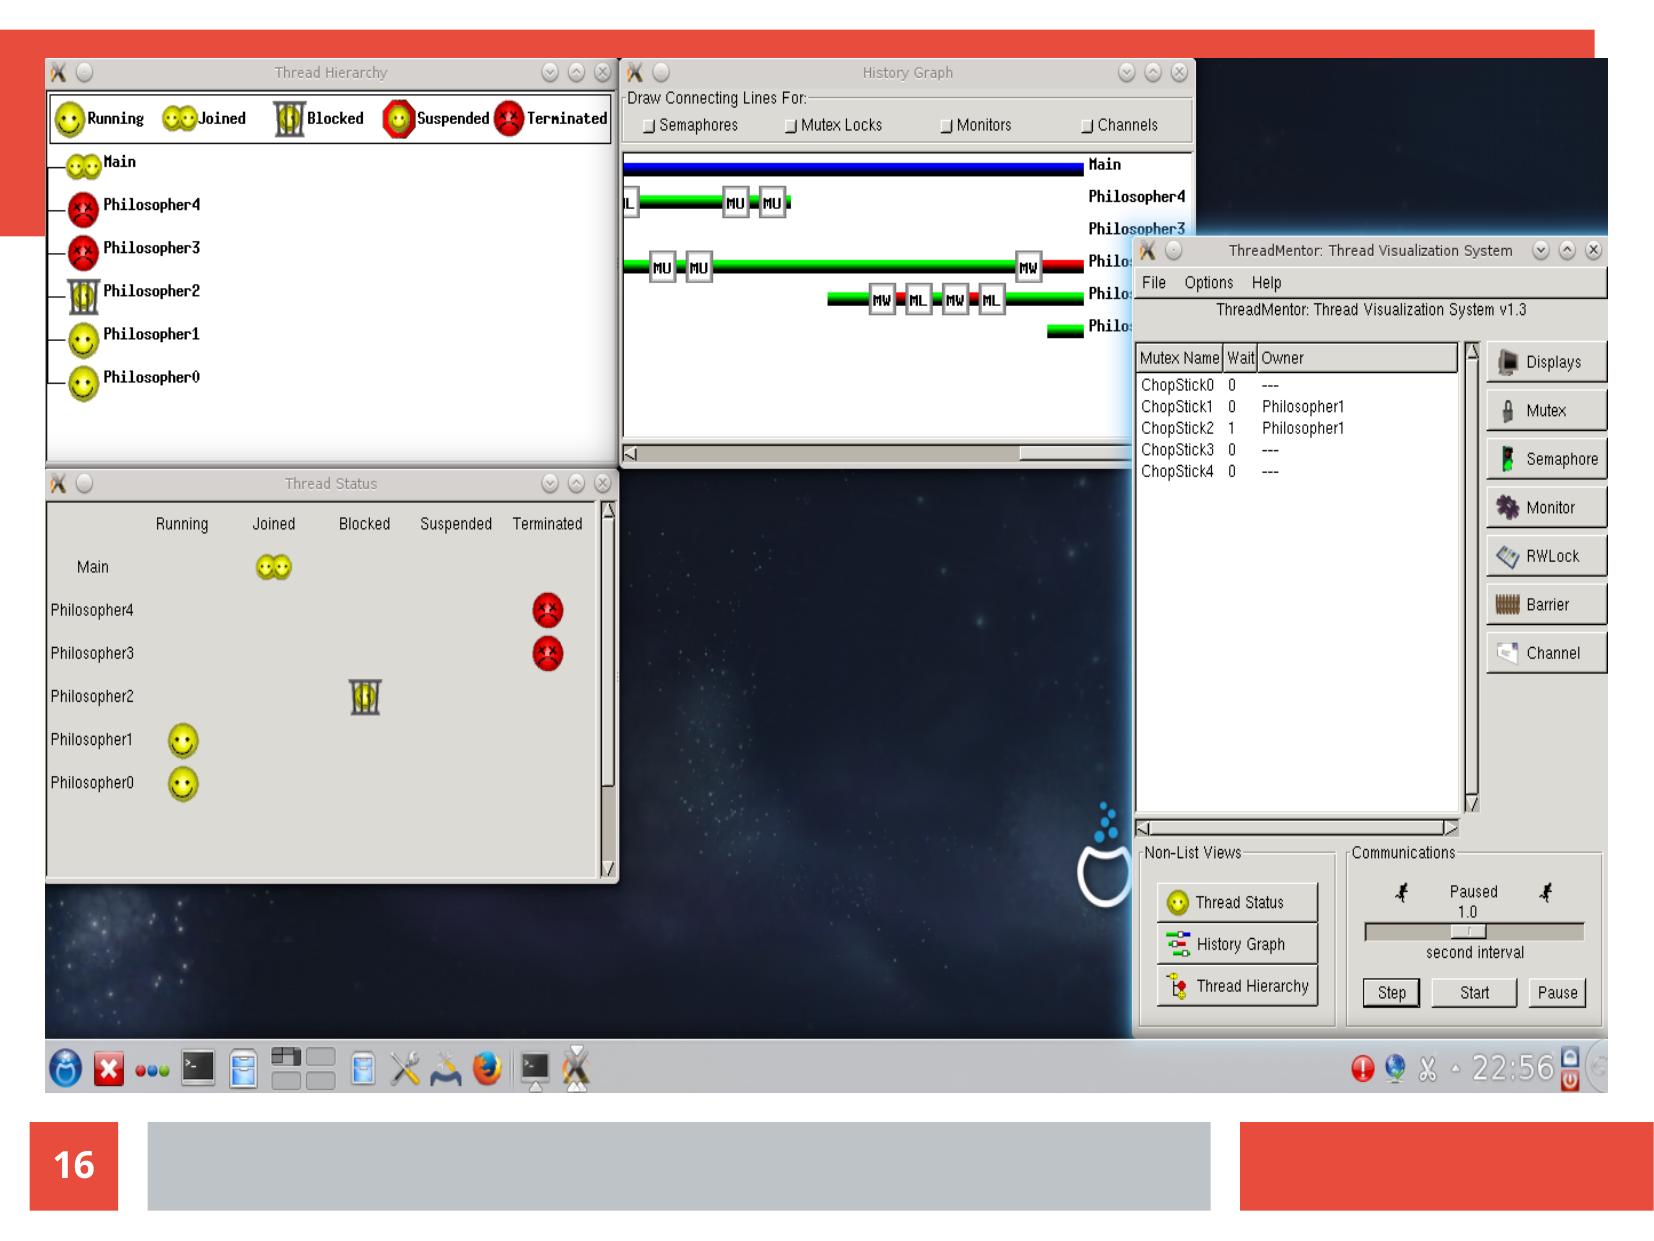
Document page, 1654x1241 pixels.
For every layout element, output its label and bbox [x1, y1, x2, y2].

text_box [29, 1122, 119, 1211]
picture [45, 59, 1608, 1093]
